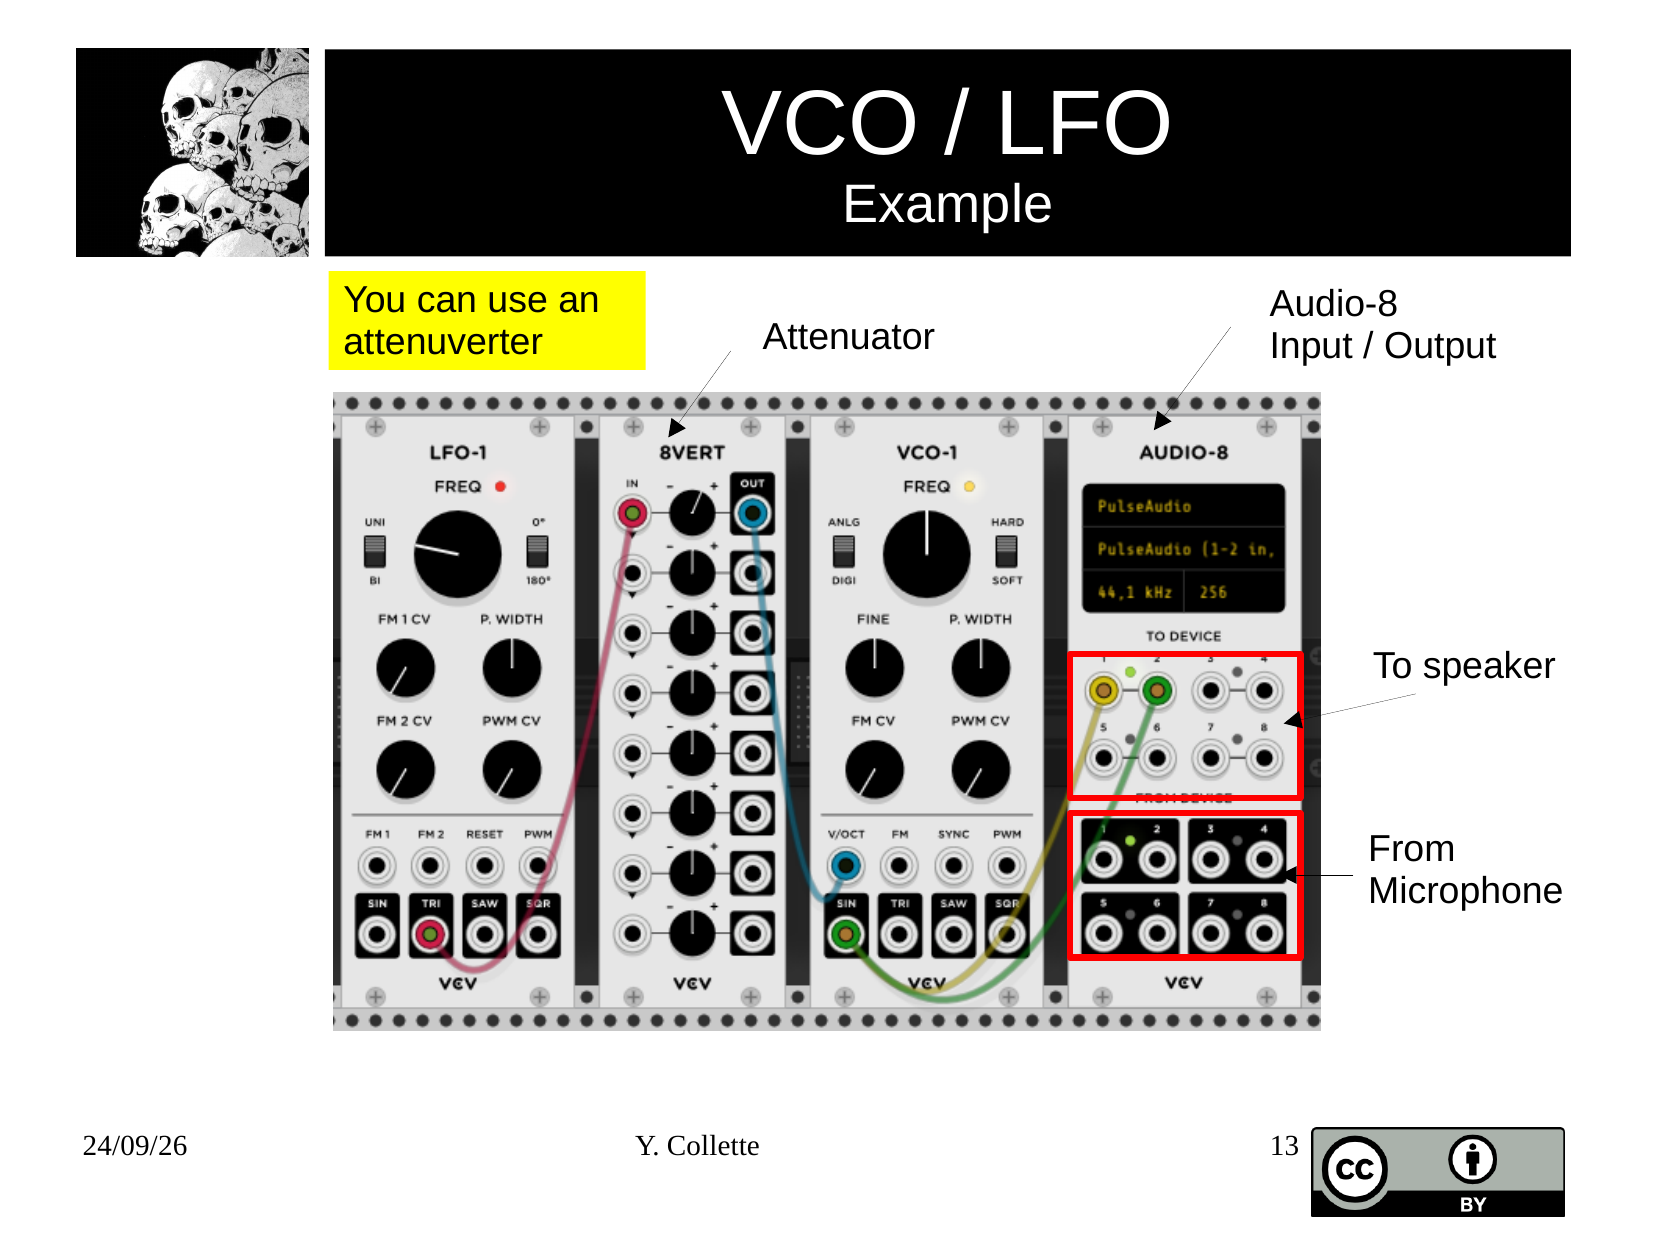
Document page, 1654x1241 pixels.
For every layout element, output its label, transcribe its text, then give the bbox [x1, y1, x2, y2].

picture [333, 392, 1321, 1031]
text_box From Microphone [1353, 819, 1582, 919]
picture [1311, 1127, 1565, 1217]
text_box You can use an attenuverter [328, 271, 646, 370]
title VCO / LFO Example [324, 49, 1571, 257]
picture [76, 48, 309, 257]
picture [1073, 816, 1297, 954]
text_box Audio-8 Input / Output [1254, 275, 1520, 376]
text_box To speaker [1358, 637, 1606, 694]
picture [1073, 657, 1297, 795]
text_box Attenuator [747, 307, 955, 365]
